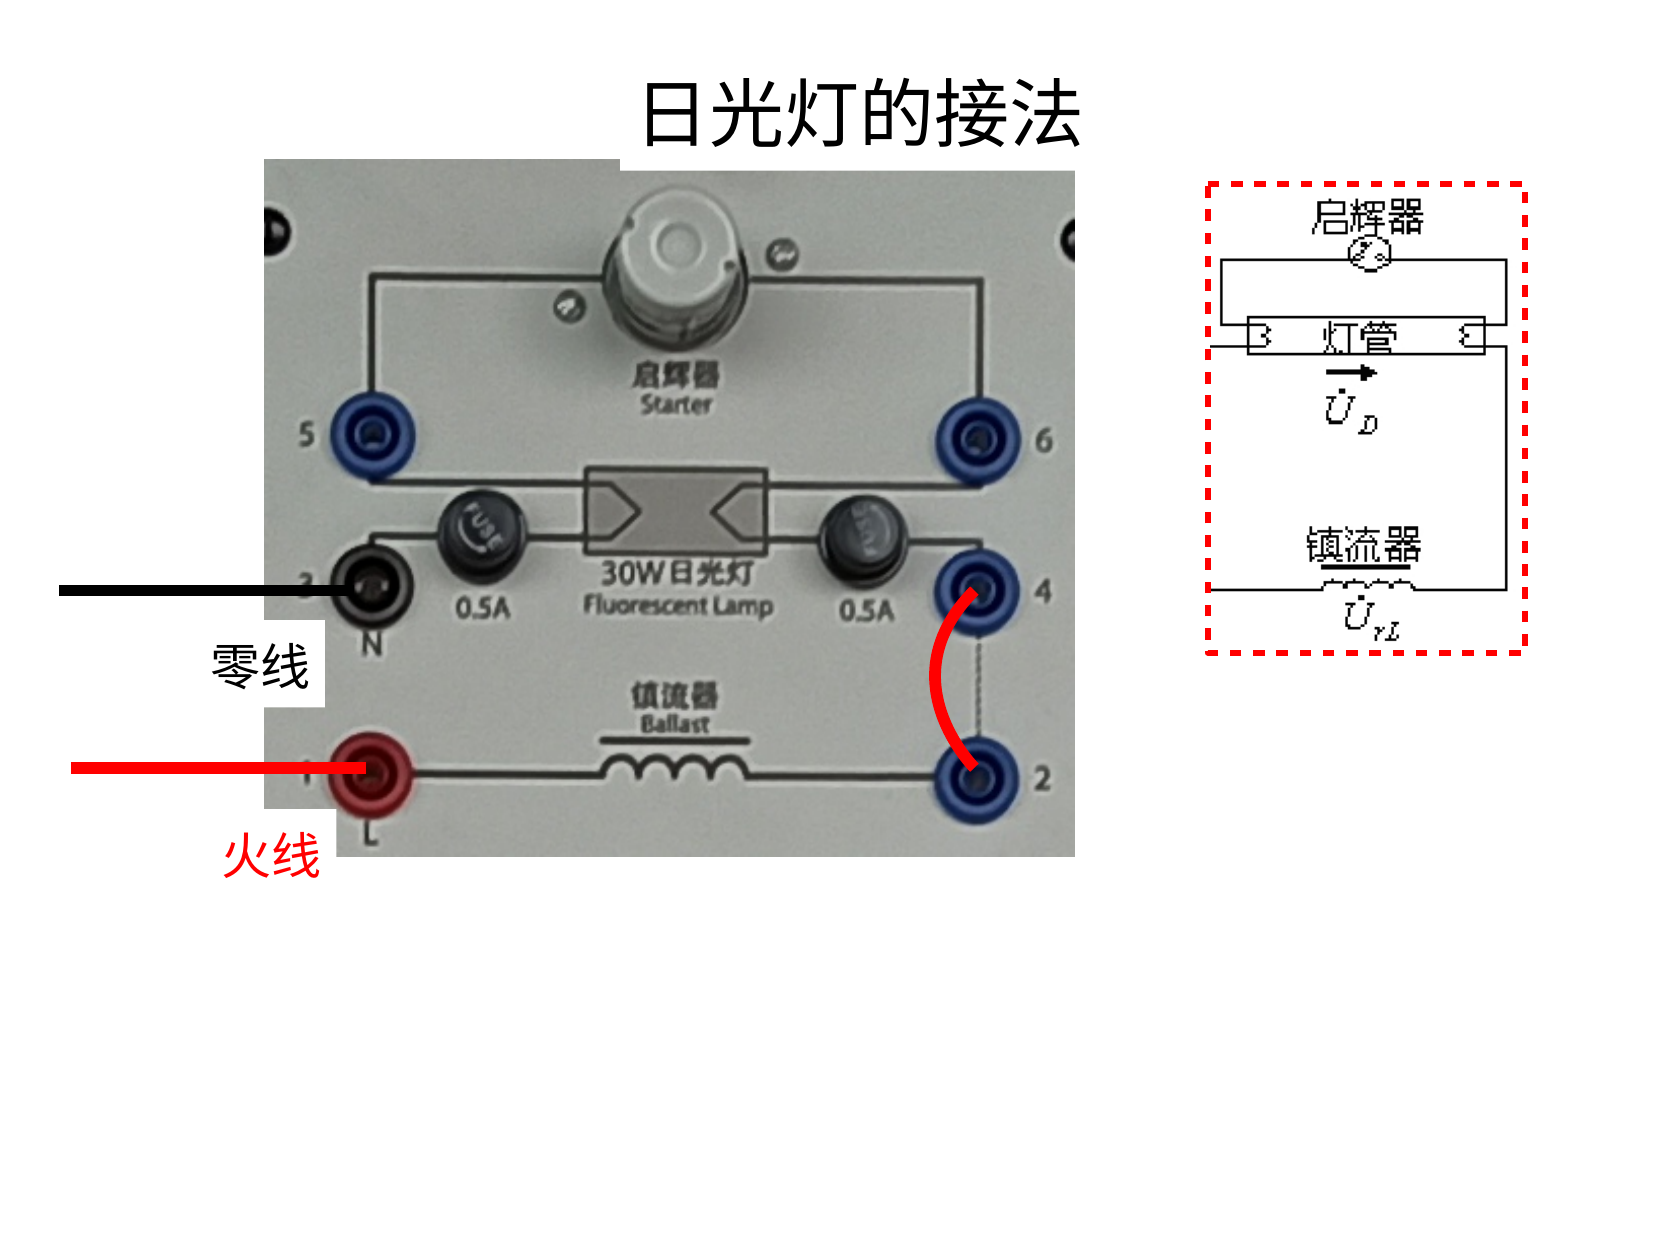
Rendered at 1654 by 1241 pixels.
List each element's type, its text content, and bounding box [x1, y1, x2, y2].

picture [1210, 186, 1523, 650]
picture [264, 159, 1075, 857]
text_box 火线 [206, 809, 337, 890]
text_box 日光灯的接法 [620, 47, 1123, 162]
text_box 零线 [195, 620, 325, 701]
